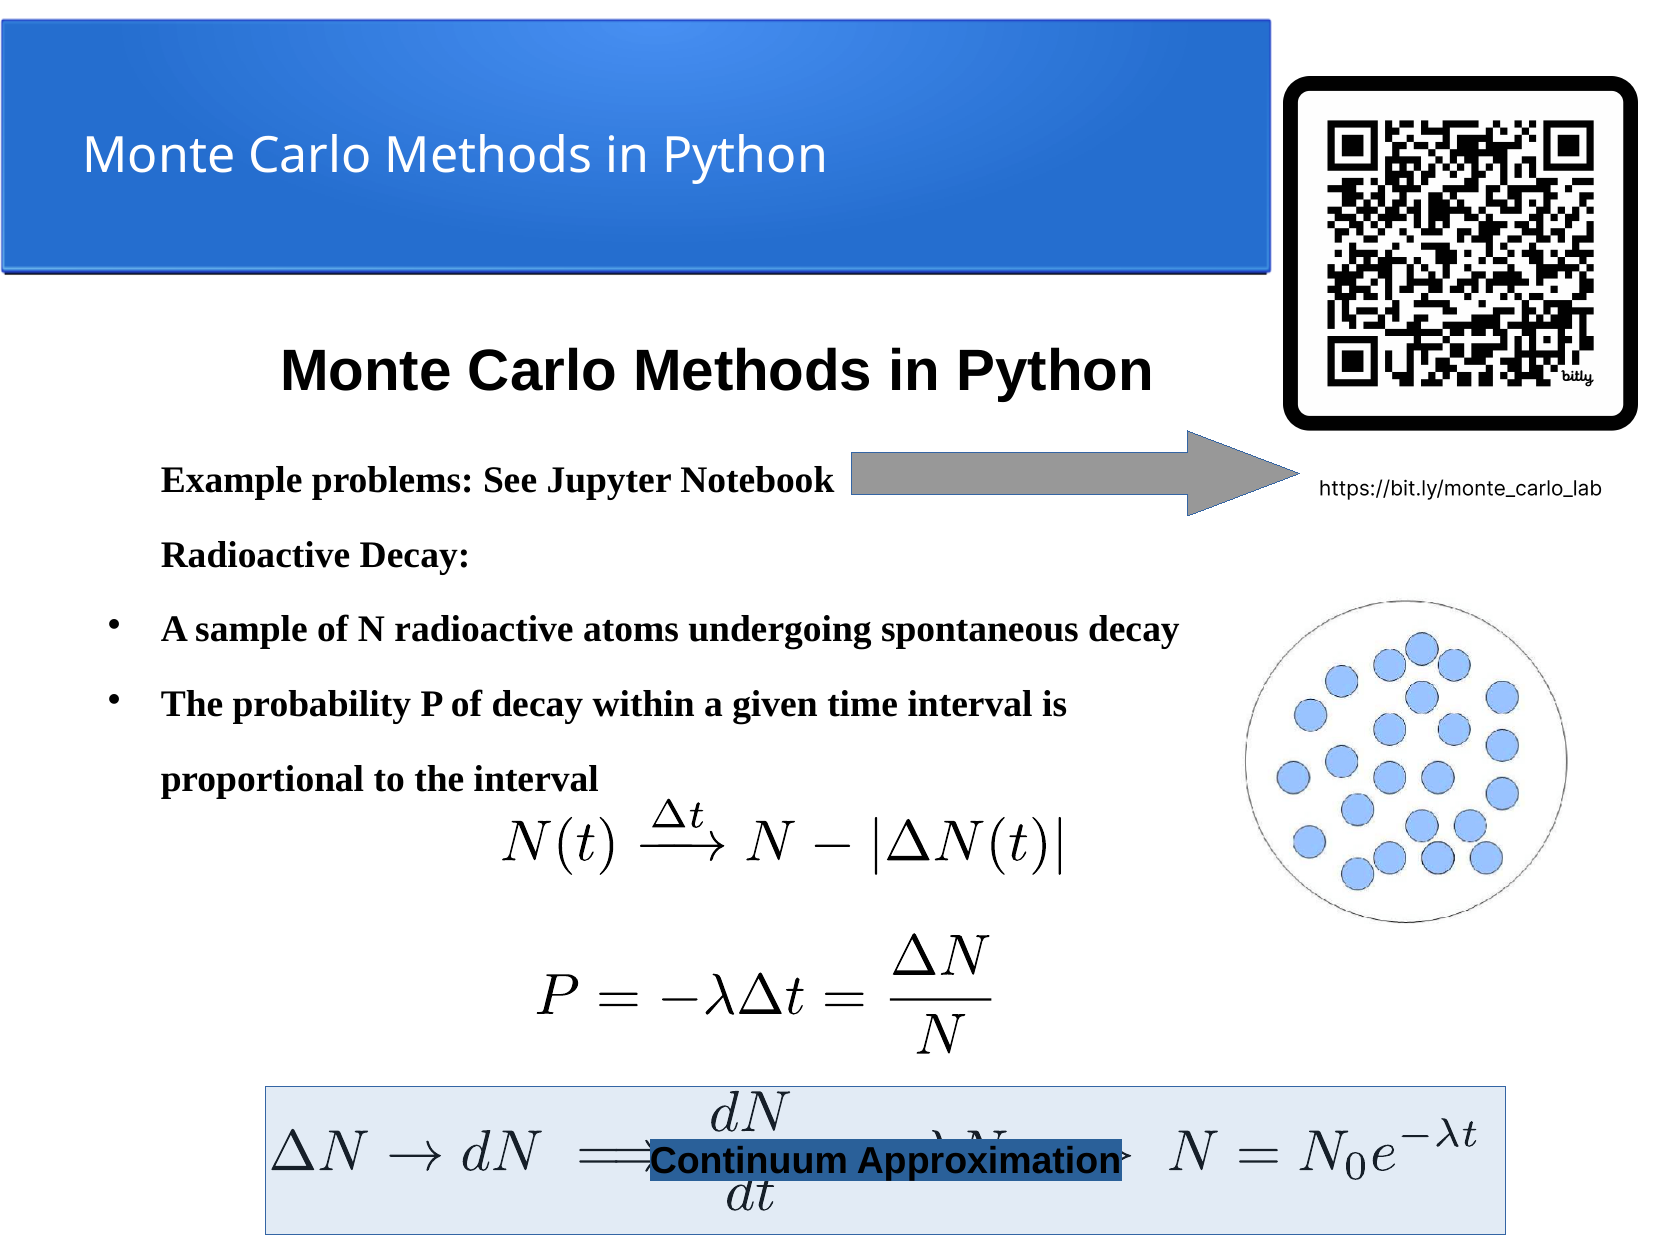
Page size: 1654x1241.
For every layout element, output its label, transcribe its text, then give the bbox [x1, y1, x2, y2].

text_box [558, 816, 573, 875]
text_box [746, 820, 796, 861]
text_box [824, 1003, 864, 1007]
text_box [874, 816, 878, 875]
text_box [934, 820, 984, 861]
text_box [502, 820, 552, 861]
text_box [1009, 824, 1028, 861]
text_box [1032, 816, 1046, 875]
text_box [639, 830, 725, 861]
text_box [785, 977, 804, 1015]
text_box [892, 933, 936, 975]
text_box Continuum Approximation [265, 1086, 1506, 1235]
text_box [599, 816, 614, 875]
text_box [940, 935, 990, 975]
text_box Monte Carlo Methods in Python [265, 324, 1283, 405]
text_box [576, 824, 595, 861]
text_box [705, 973, 735, 1015]
text_box [652, 798, 686, 828]
text_box [886, 818, 930, 861]
text_box [916, 1014, 966, 1054]
picture [0, 17, 1275, 281]
text_box Monte Carlo Methods in Python [82, 49, 1571, 257]
text_box Example problems: See Jupyter Notebook Radioactive Decay: A sample of N radioactive atoms undergoing spontaneous decay The probability P of decay within a given time interval is proportional to the interval [90, 455, 1571, 1131]
text_box [689, 802, 704, 828]
text_box [739, 972, 782, 1014]
picture [1283, 76, 1638, 534]
text_box [599, 1003, 638, 1007]
text_box [991, 816, 1005, 875]
picture [1198, 578, 1594, 949]
text_box [536, 974, 579, 1014]
text_box [851, 430, 1283, 516]
